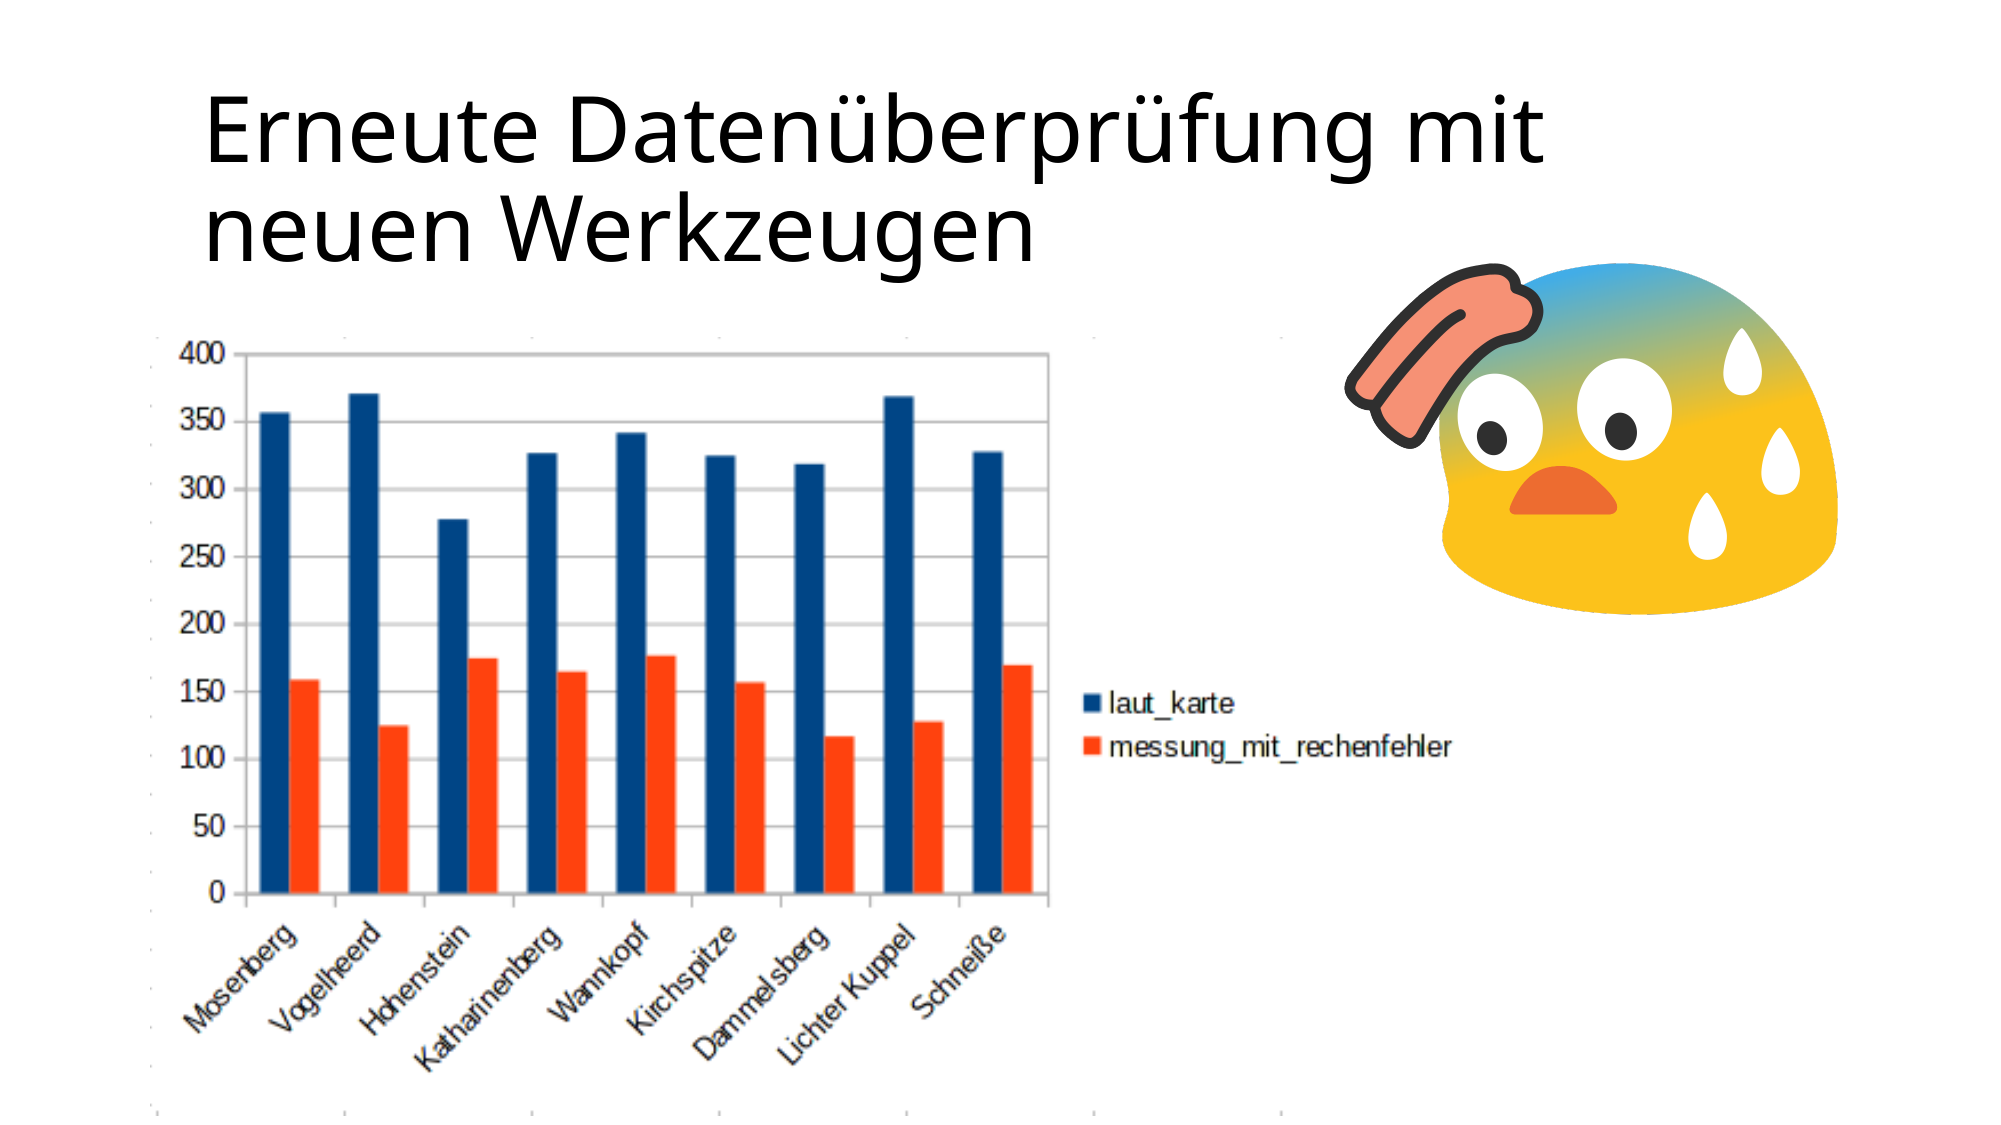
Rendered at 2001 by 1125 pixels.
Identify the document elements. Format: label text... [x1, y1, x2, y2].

picture [150, 263, 1838, 1117]
title Erneute Datenüberprüfung mit neuen Werkzeugen [187, 99, 1813, 264]
